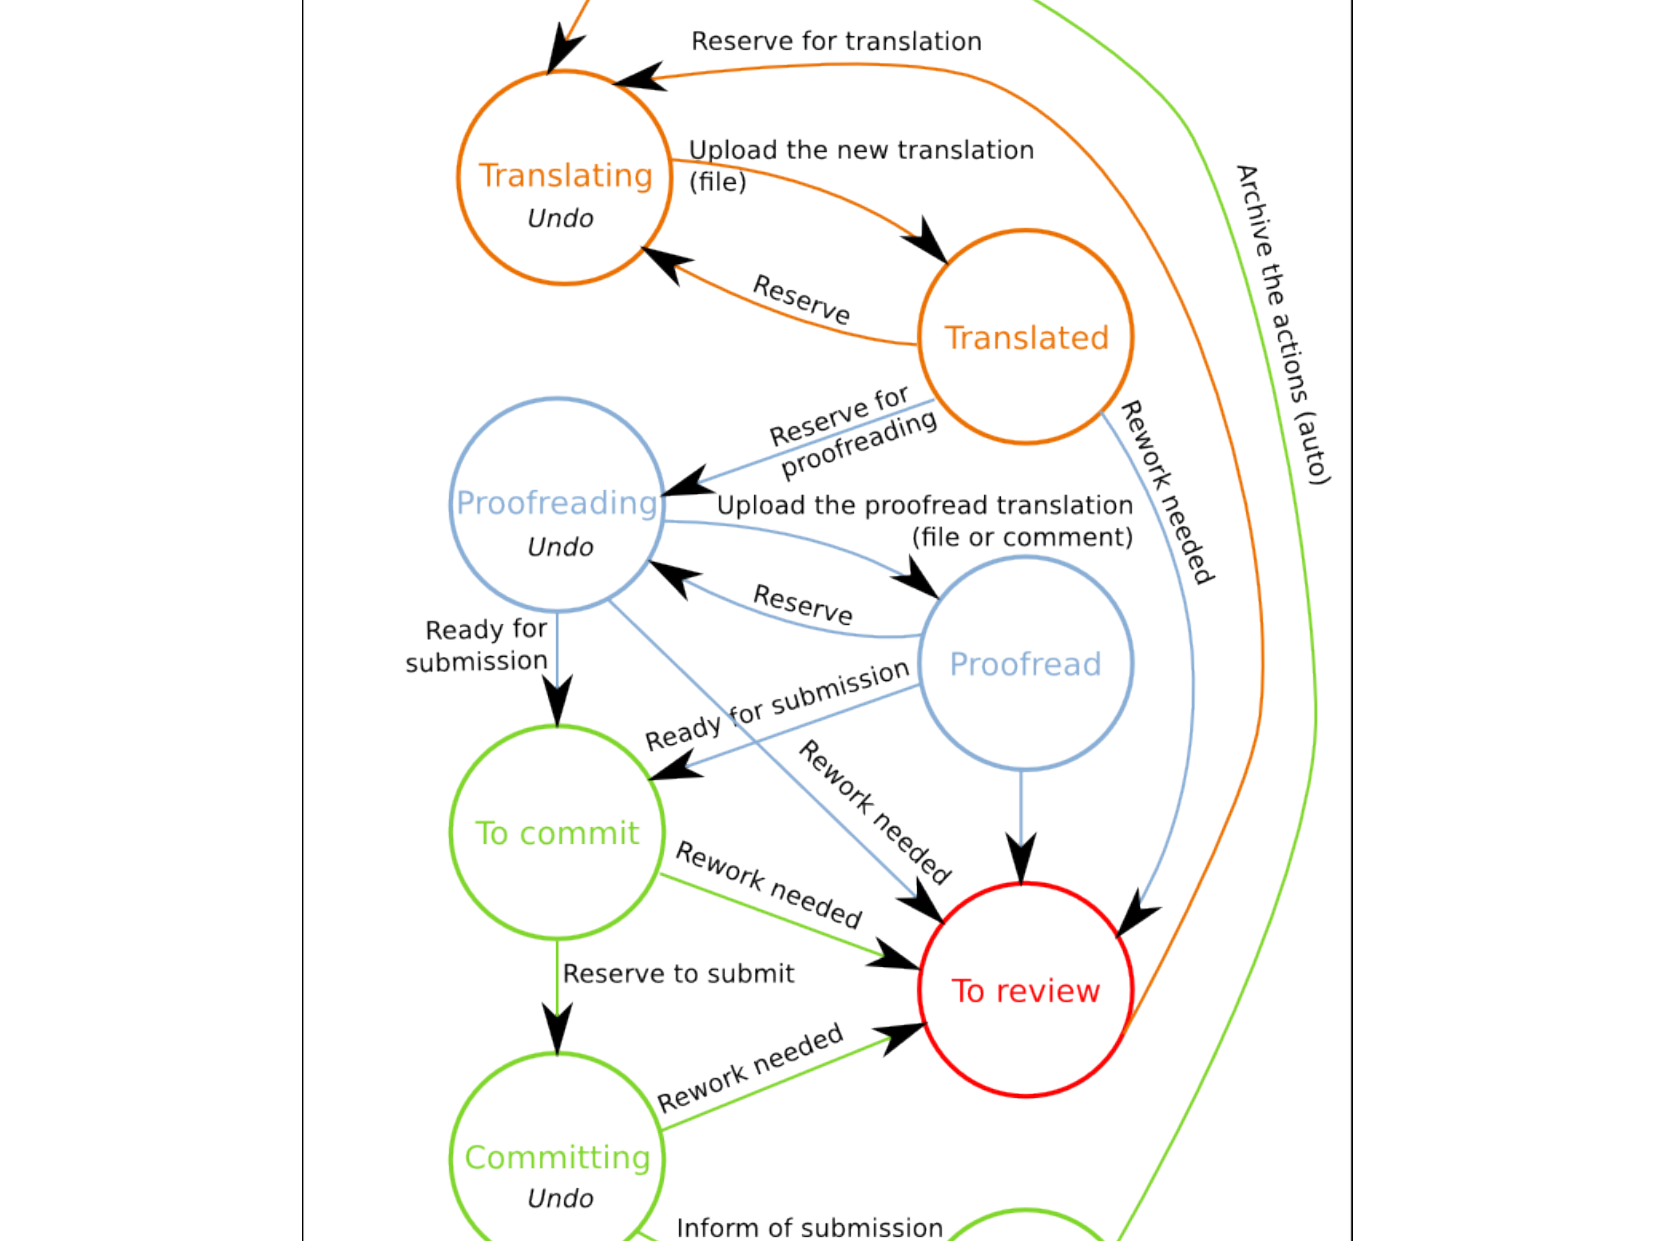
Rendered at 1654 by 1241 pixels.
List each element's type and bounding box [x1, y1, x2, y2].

picture [302, 0, 1353, 1241]
